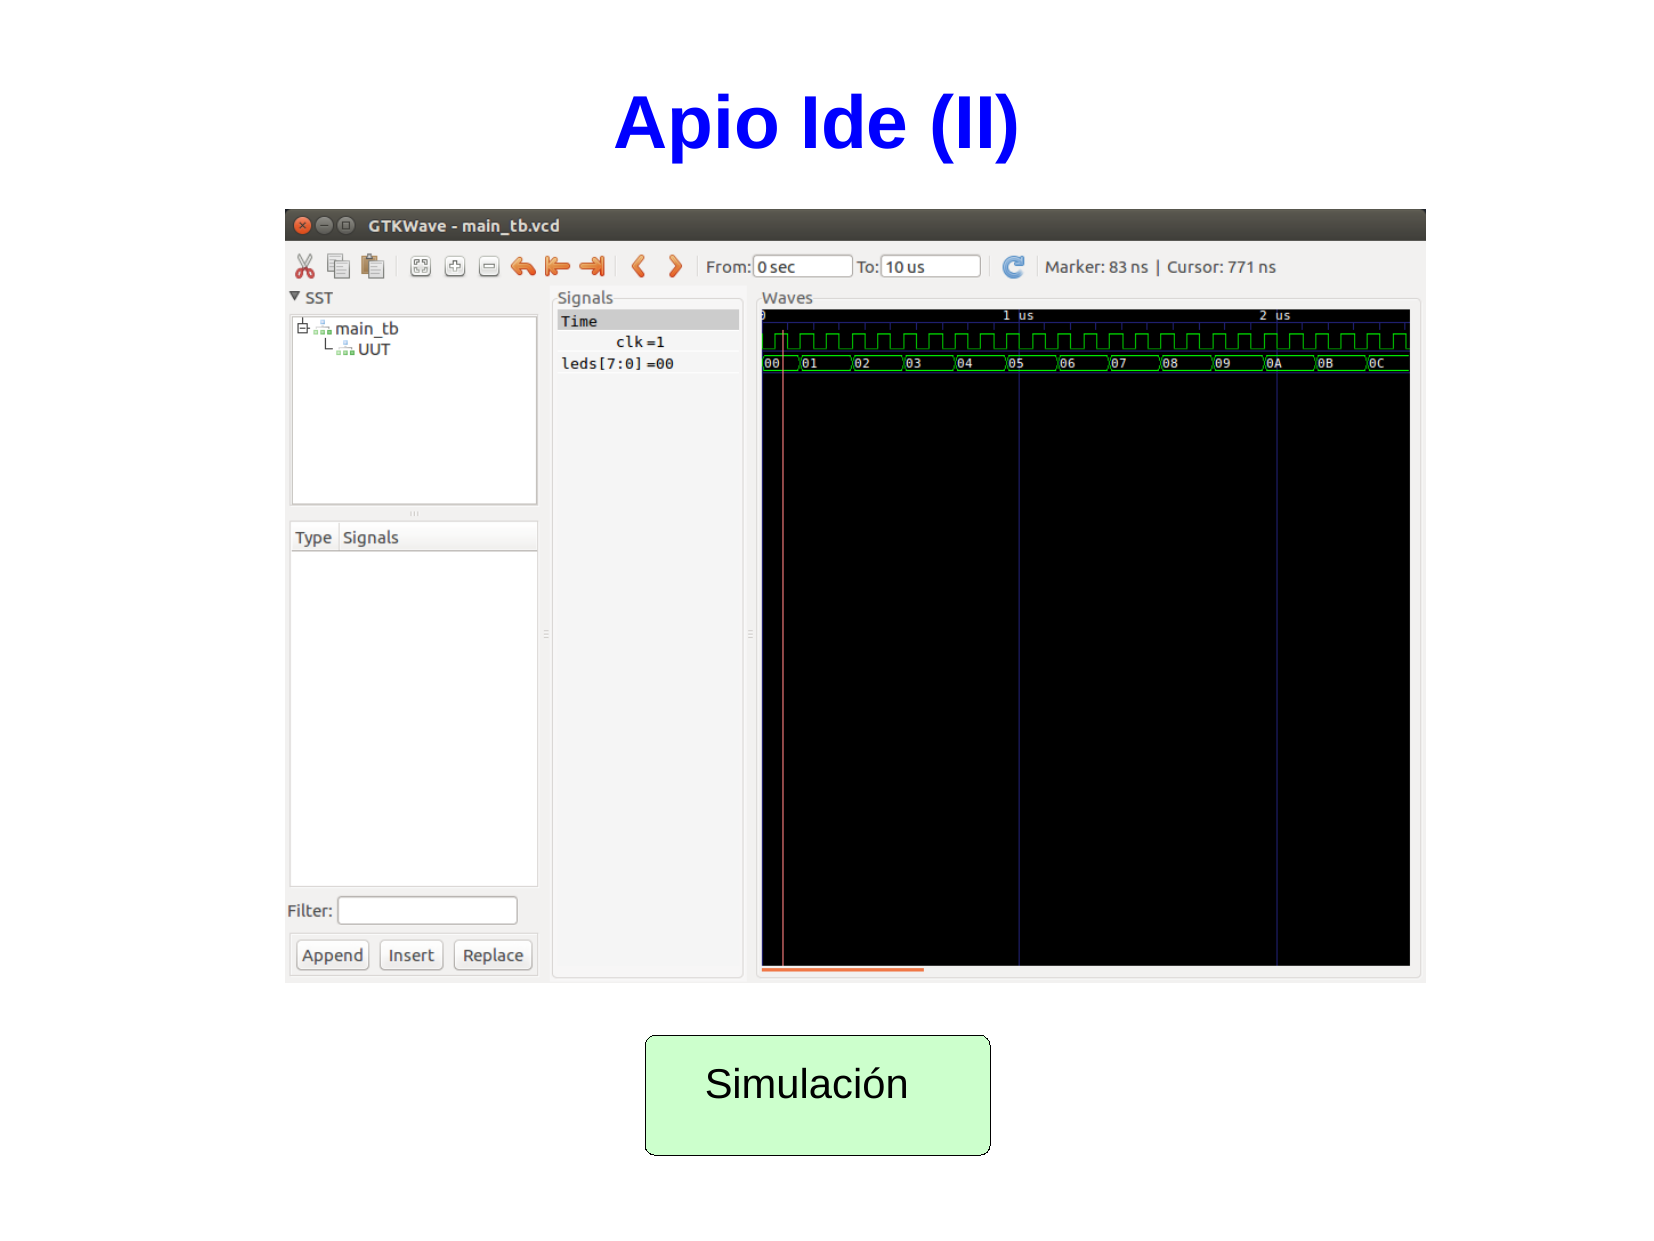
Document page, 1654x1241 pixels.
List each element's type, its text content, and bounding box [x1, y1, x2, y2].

text_box [645, 1035, 991, 1156]
text_box Simulación [690, 1053, 976, 1126]
picture [285, 209, 1426, 983]
text_box Apio Ide (II) [90, 73, 1546, 211]
